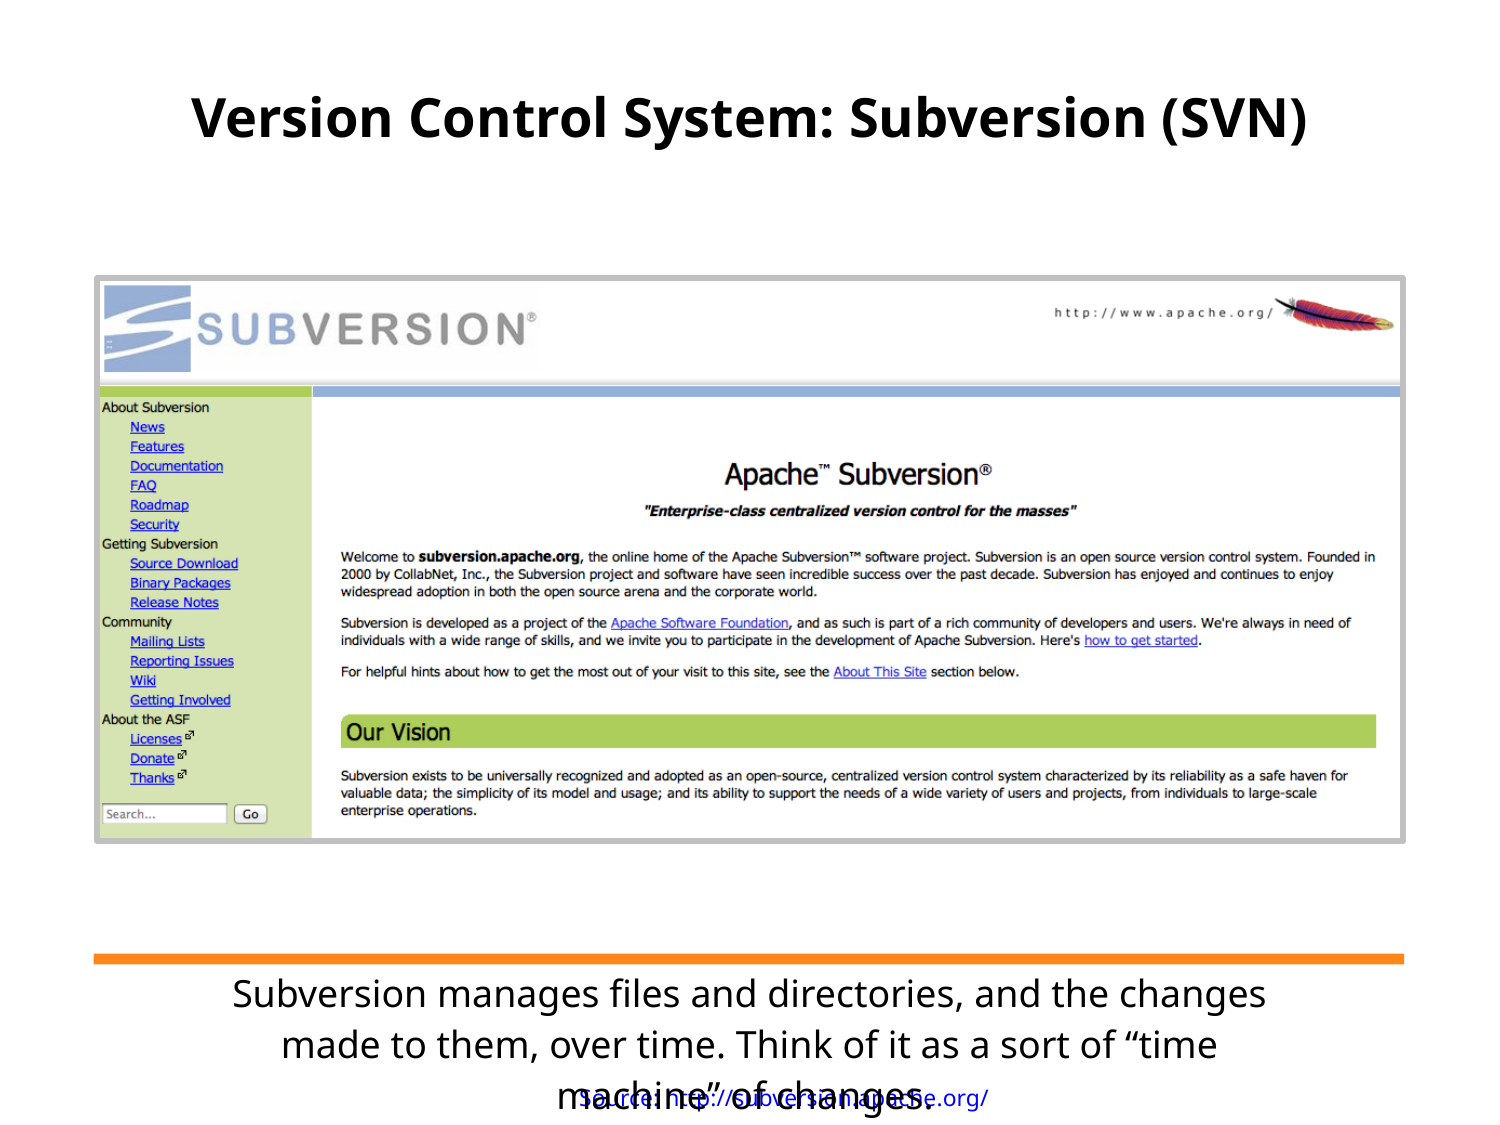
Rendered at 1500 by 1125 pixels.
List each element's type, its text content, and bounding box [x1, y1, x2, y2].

picture [0, 0, 1500, 1125]
text_box Subversion manages files and directories, and the changes made to them, over time. Think of it as a sort of “time machine” of changes. [185, 960, 1315, 1064]
title Version Control System: Subversion (SVN) [75, 44, 1426, 188]
text_box Source: http://subversion.apache.org/ [564, 1074, 936, 1115]
